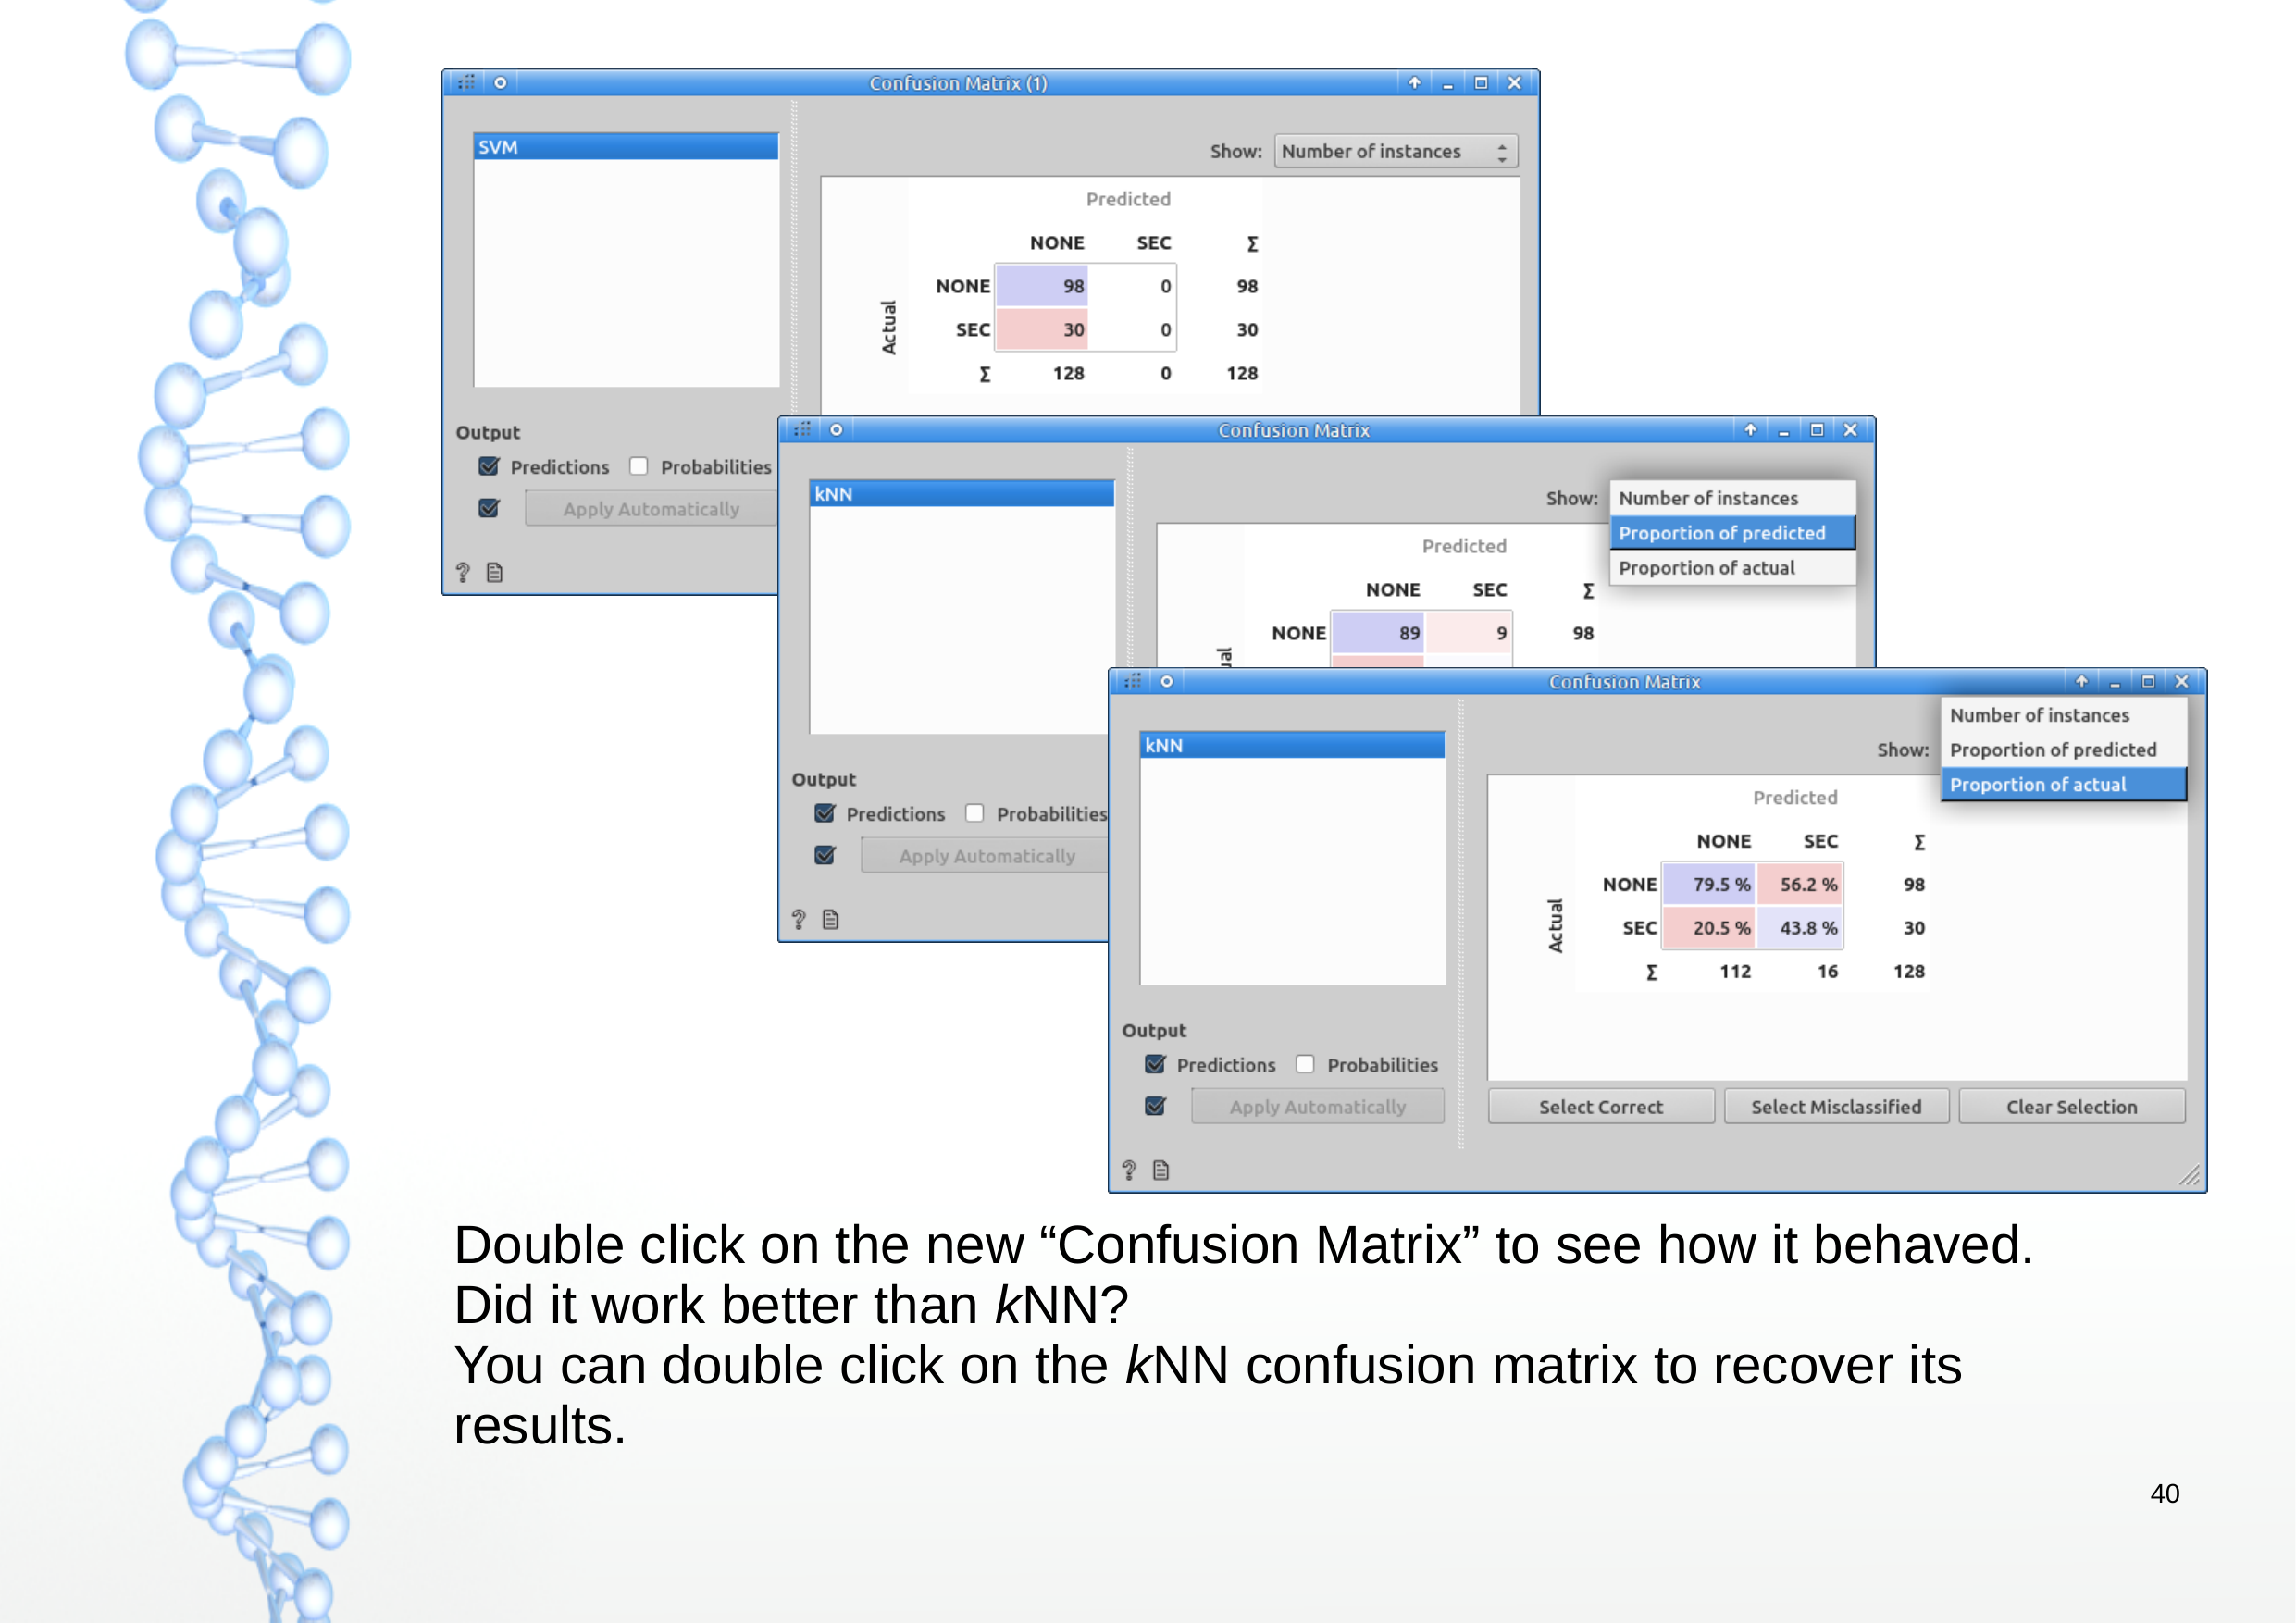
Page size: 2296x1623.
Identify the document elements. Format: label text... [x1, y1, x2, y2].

picture [0, 0, 2296, 1623]
text_box Double click on the new “Confusion Matrix” to see how it behaved. Did it work better than kNN? You can double click on the kNN confusion matrix to recover its results. [441, 1208, 2125, 1462]
